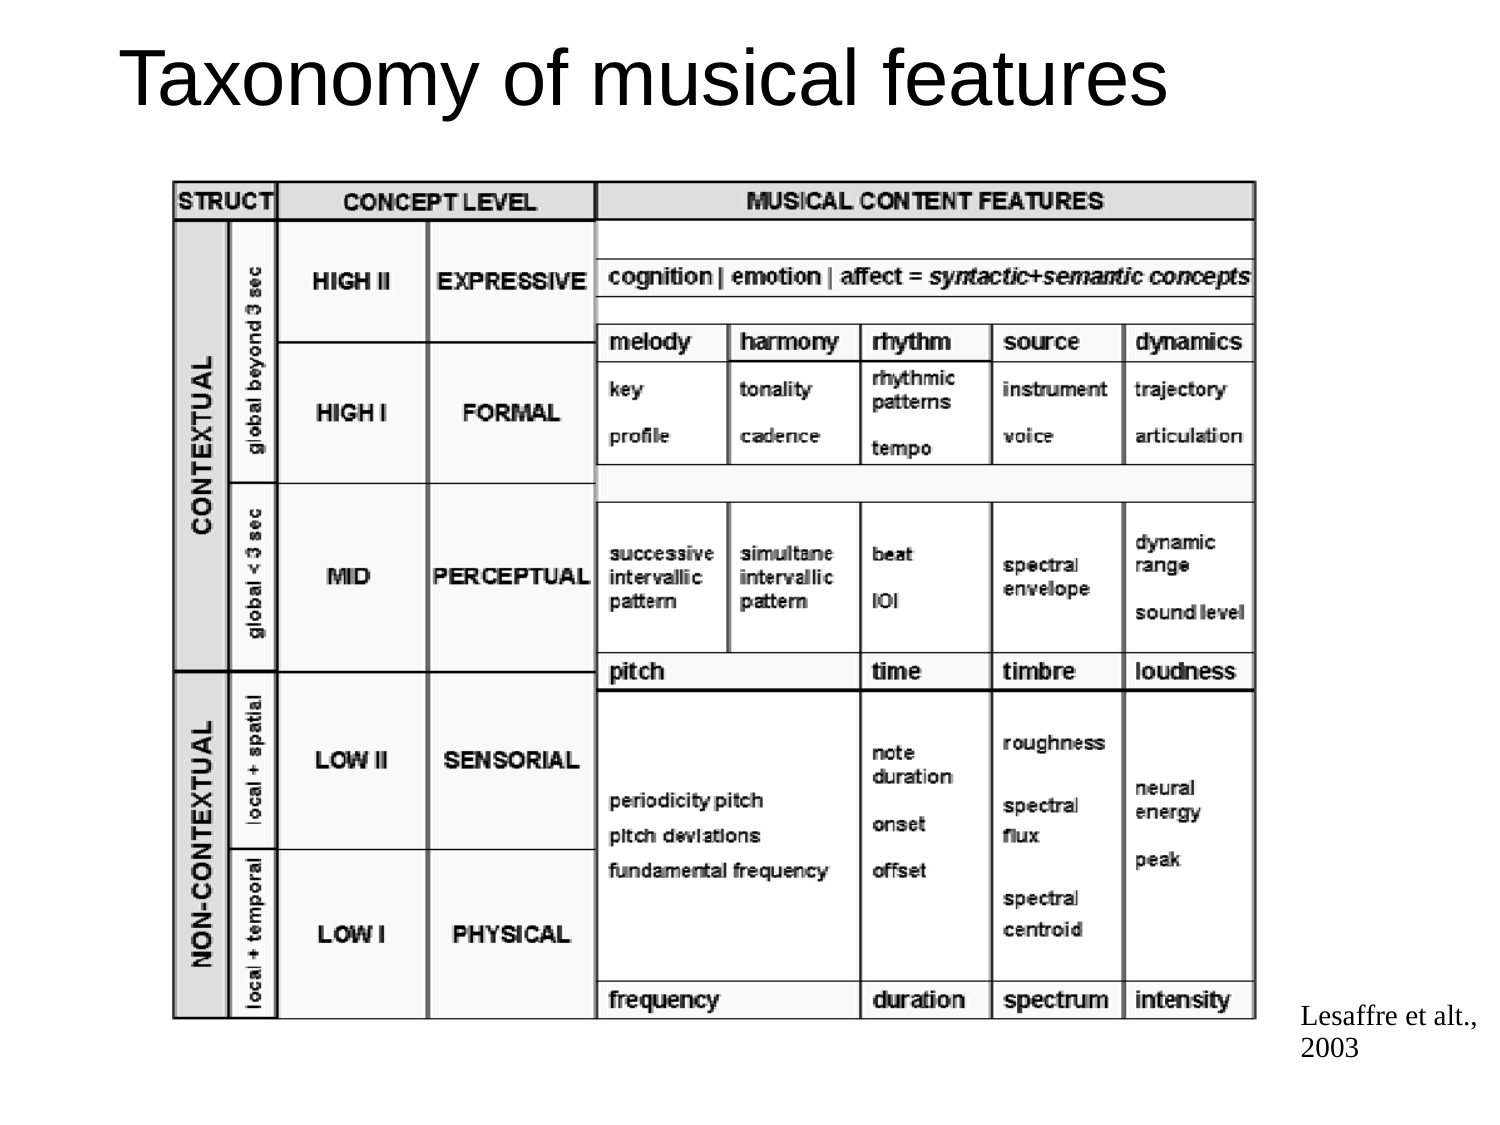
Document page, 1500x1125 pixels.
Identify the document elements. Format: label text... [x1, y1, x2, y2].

picture [171, 177, 1258, 1022]
text_box Lesaffre et alt., 2003 [1285, 987, 1500, 1072]
title Taxonomy of musical features [75, 0, 1351, 170]
